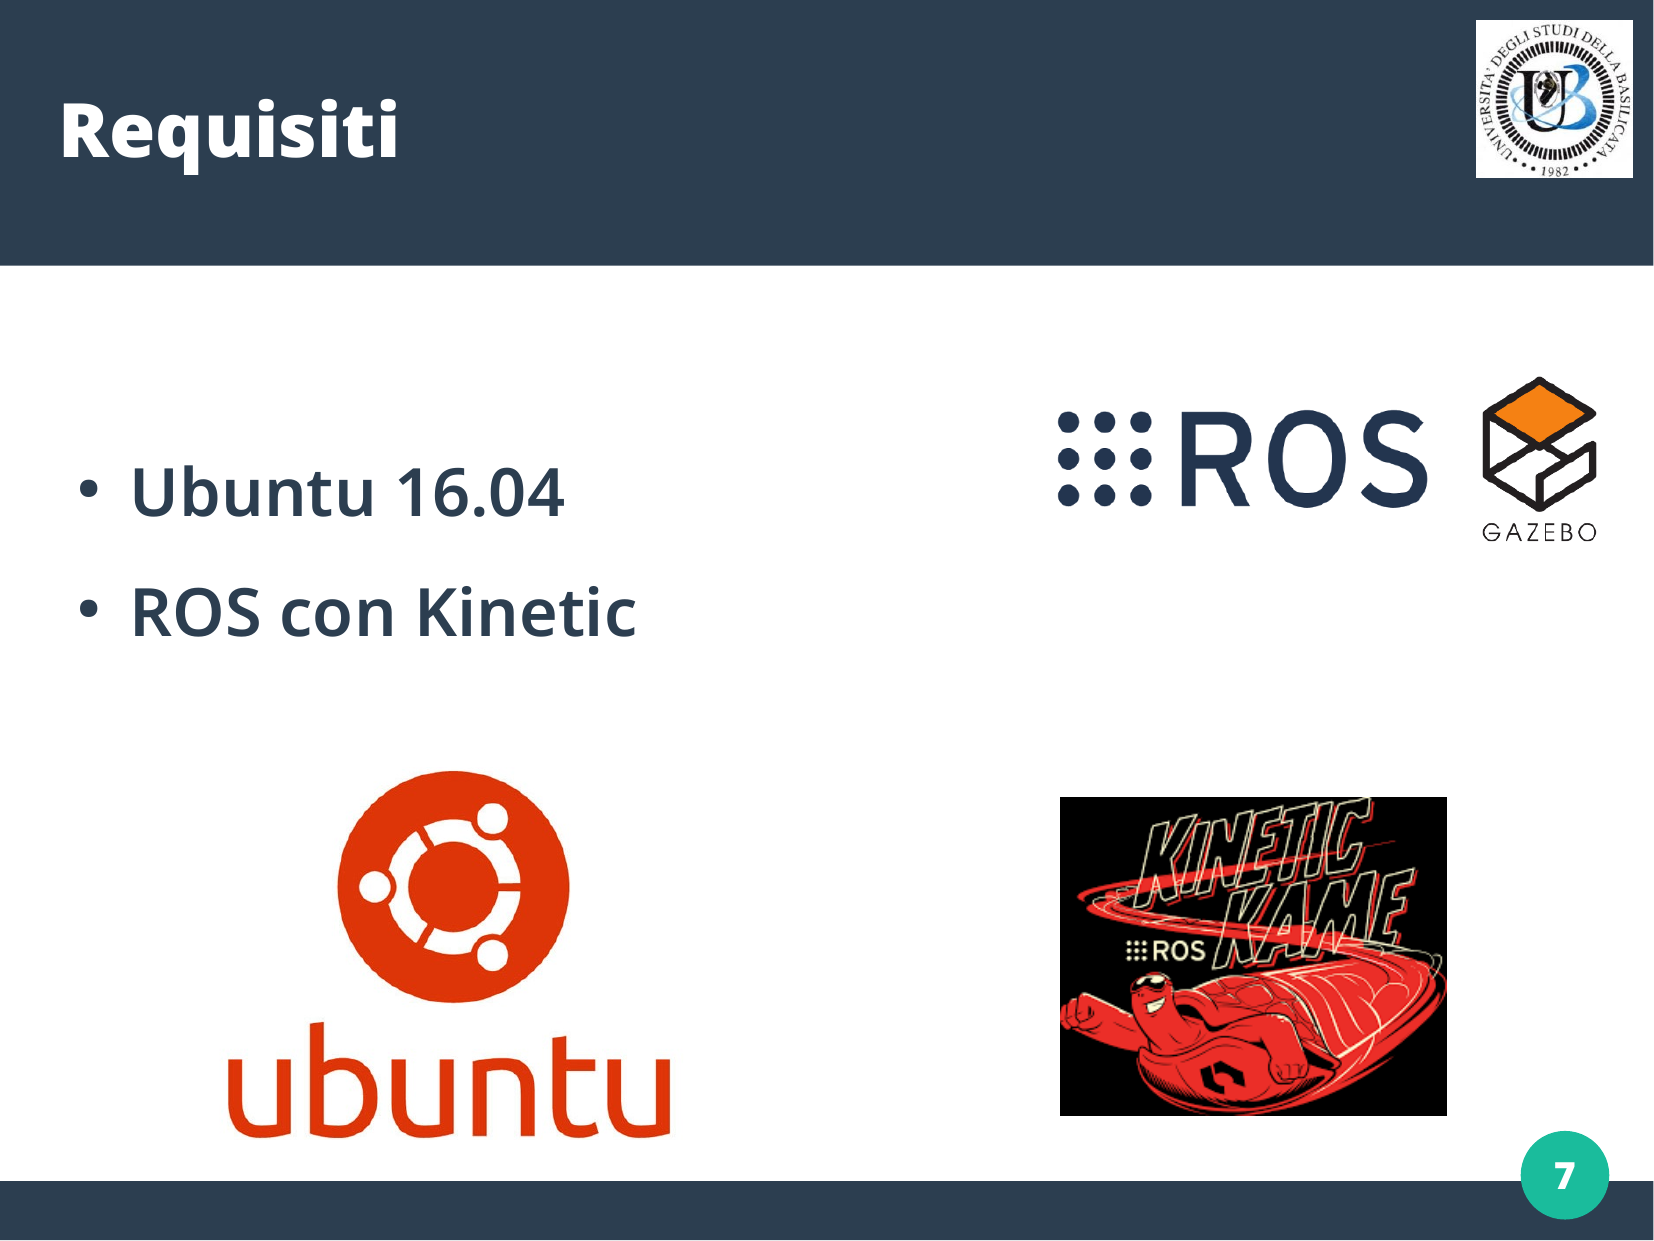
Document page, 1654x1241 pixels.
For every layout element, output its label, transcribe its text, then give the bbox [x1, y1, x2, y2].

title Requisiti [59, 49, 1595, 207]
picture [1476, 20, 1633, 178]
picture [1060, 797, 1447, 1116]
picture [1033, 334, 1632, 591]
list [59, 756, 1595, 1151]
list Ubuntu 16.04 ROS con Kinetic [59, 324, 1595, 720]
picture [177, 767, 721, 1140]
